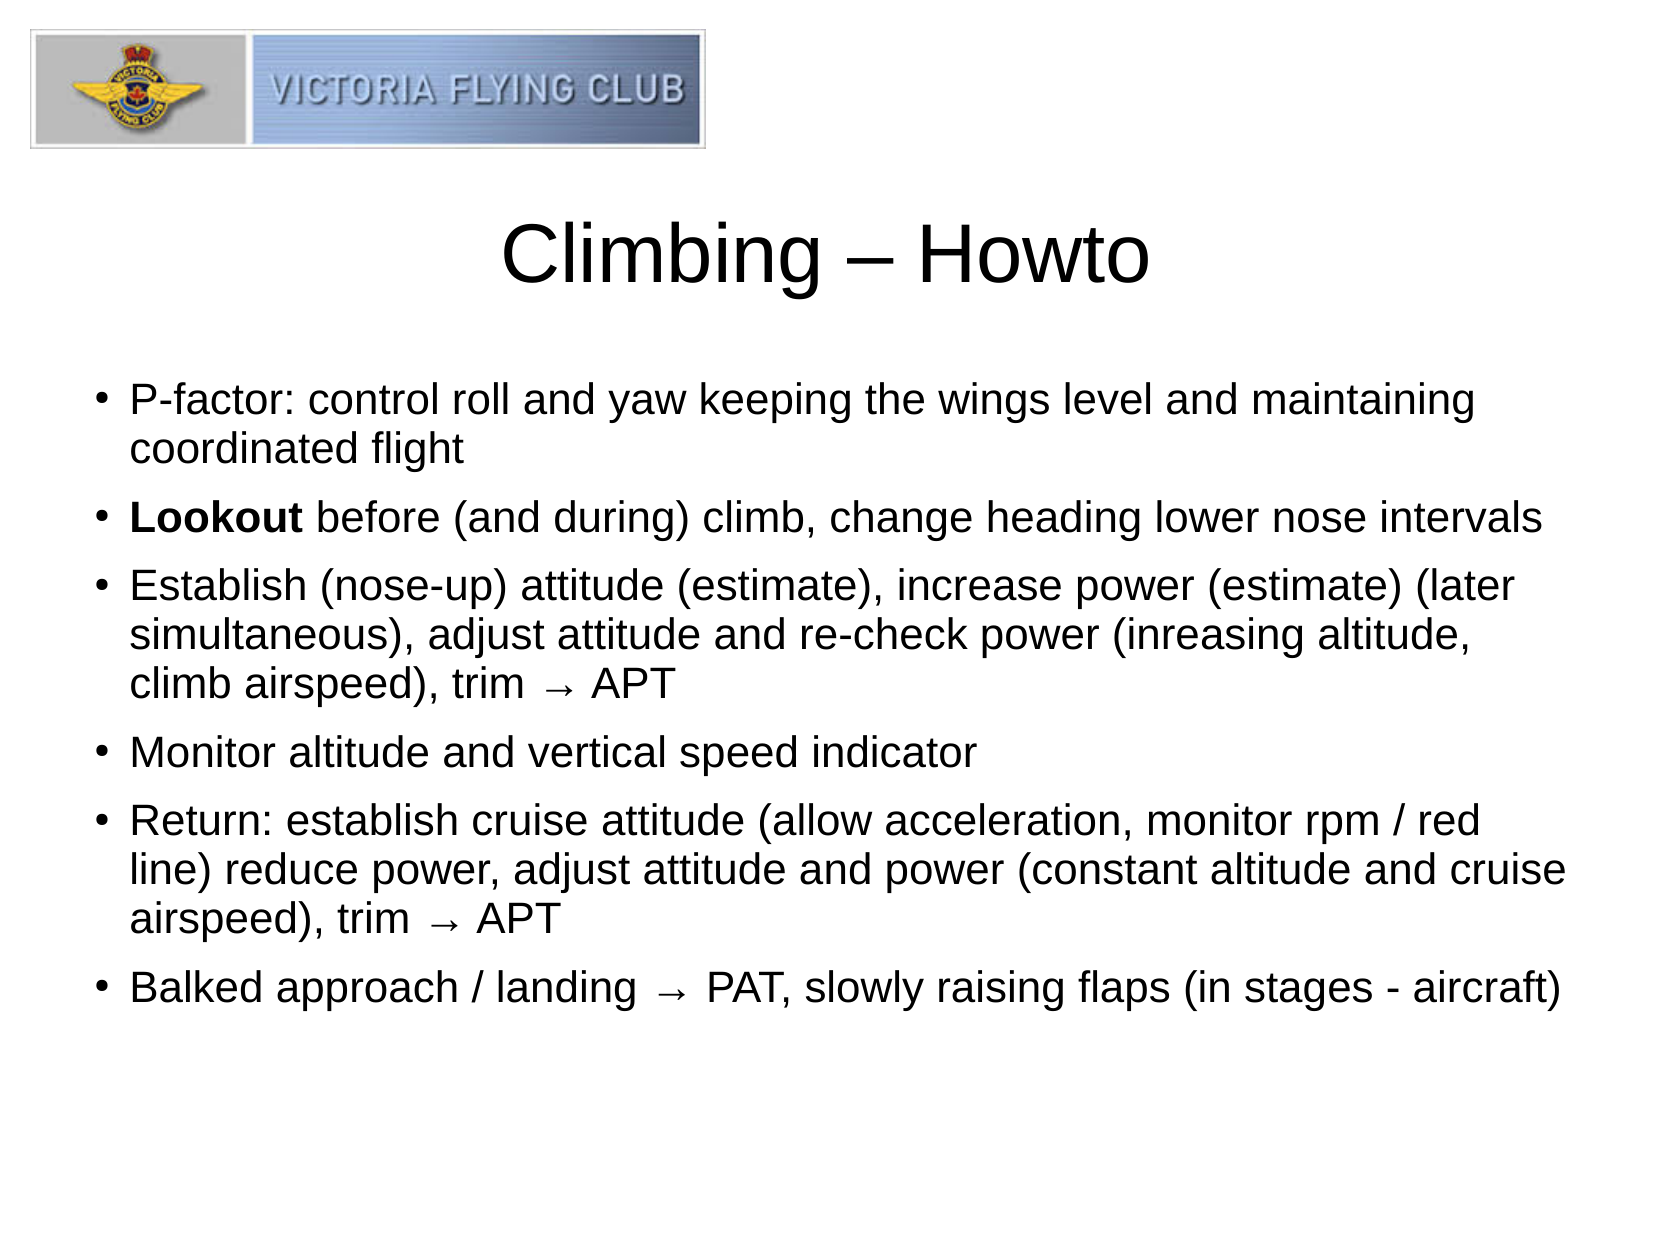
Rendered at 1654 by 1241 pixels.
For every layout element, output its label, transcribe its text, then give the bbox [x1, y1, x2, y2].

title Climbing – Howto [82, 150, 1571, 358]
list P-factor: control roll and yaw keeping the wings level and maintaining coordinated flight Lookout before (and during) climb, change heading lower nose intervals Establish (nose-up) attitude (estimate), increase power (estimate) (later simultaneous), adjust attitude and re-check power (inreasing altitude, climb airspeed), trim → APT Monitor altitude and vertical speed indicator Return: establish cruise attitude (allow acceleration, monitor rpm / red line) reduce power, adjust attitude and power (constant altitude and cruise airspeed), trim → APT Balked approach / landing → PAT, slowly raising flaps (in stages - aircraft) [82, 375, 1571, 1095]
picture [30, 29, 706, 149]
